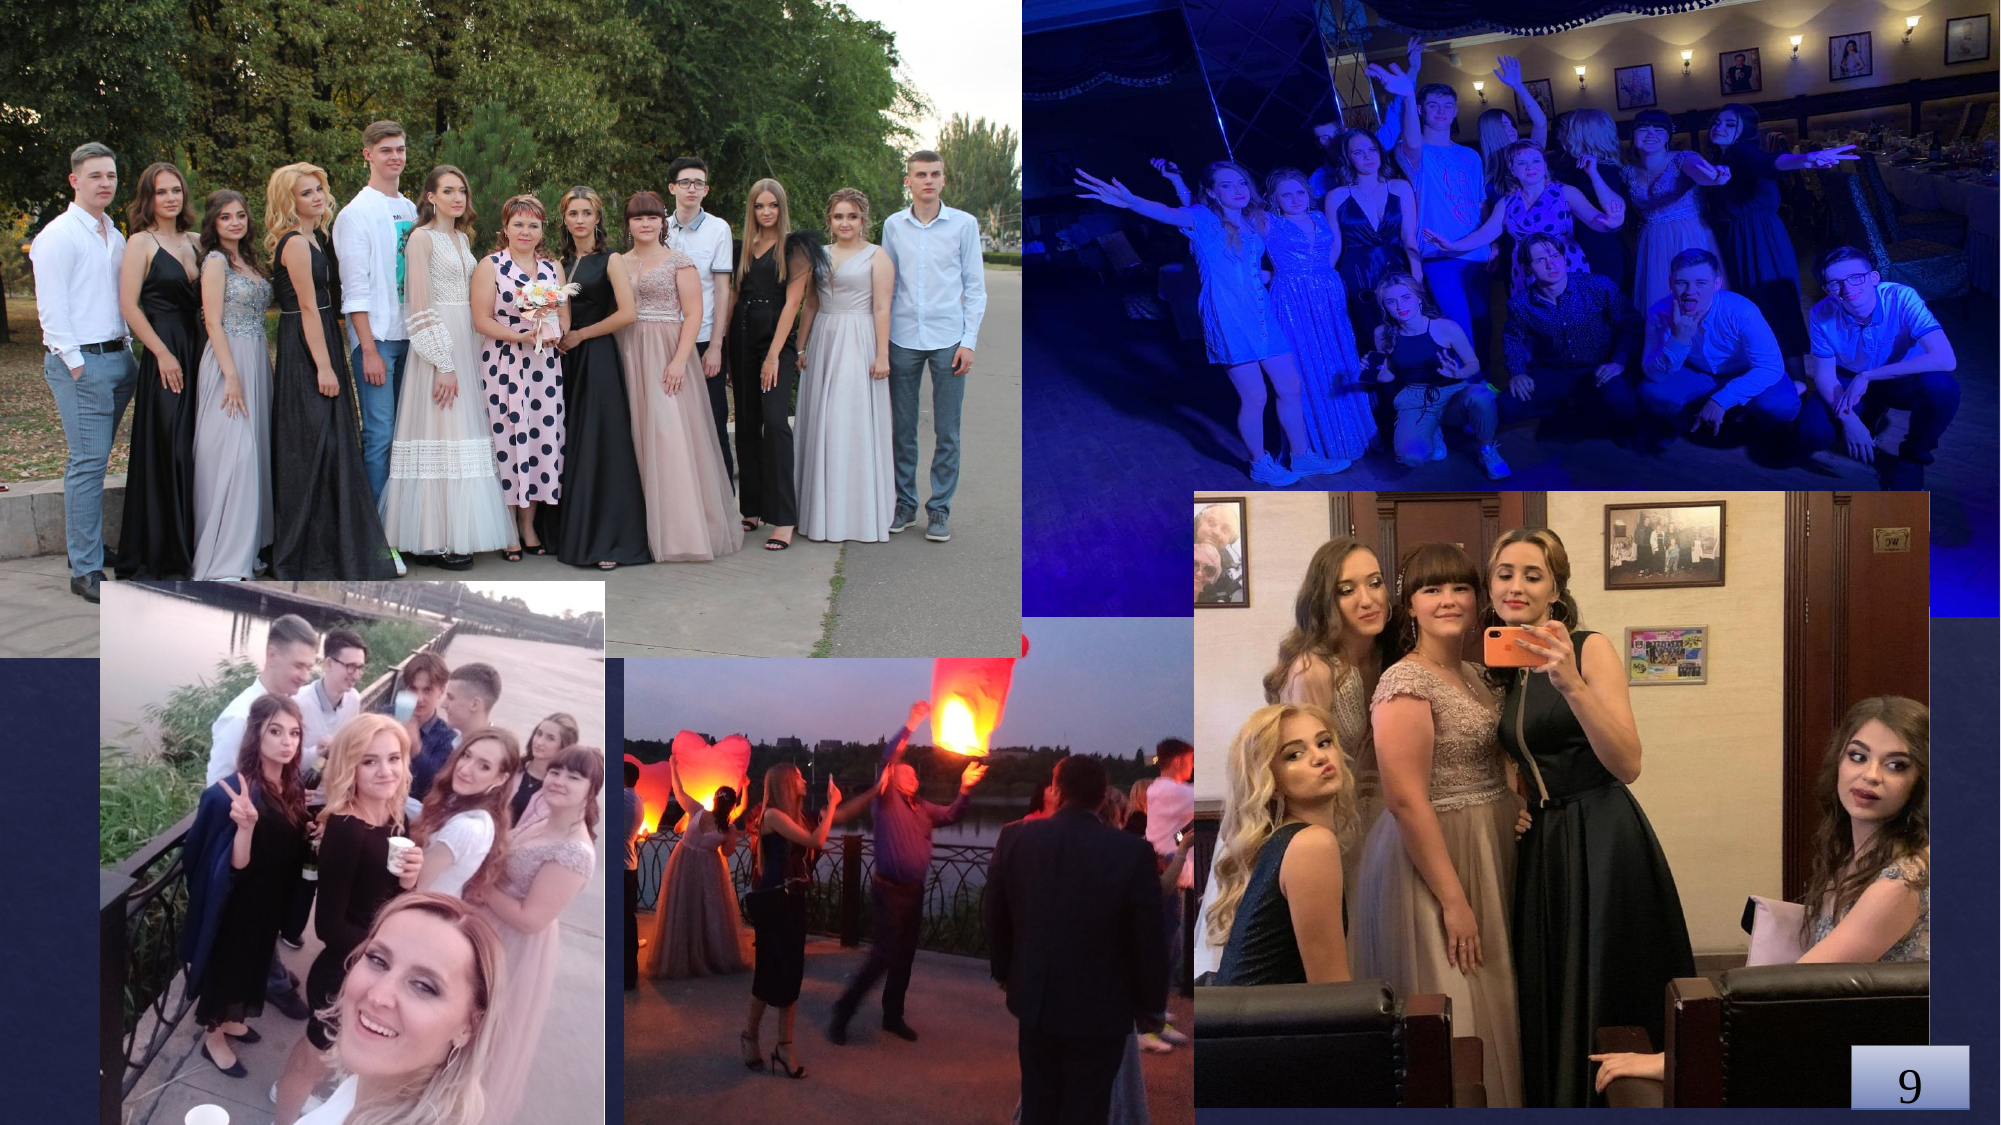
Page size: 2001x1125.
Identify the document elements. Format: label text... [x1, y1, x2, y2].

text_box 9 [1851, 1046, 1970, 1109]
picture [0, 0, 1999, 1125]
